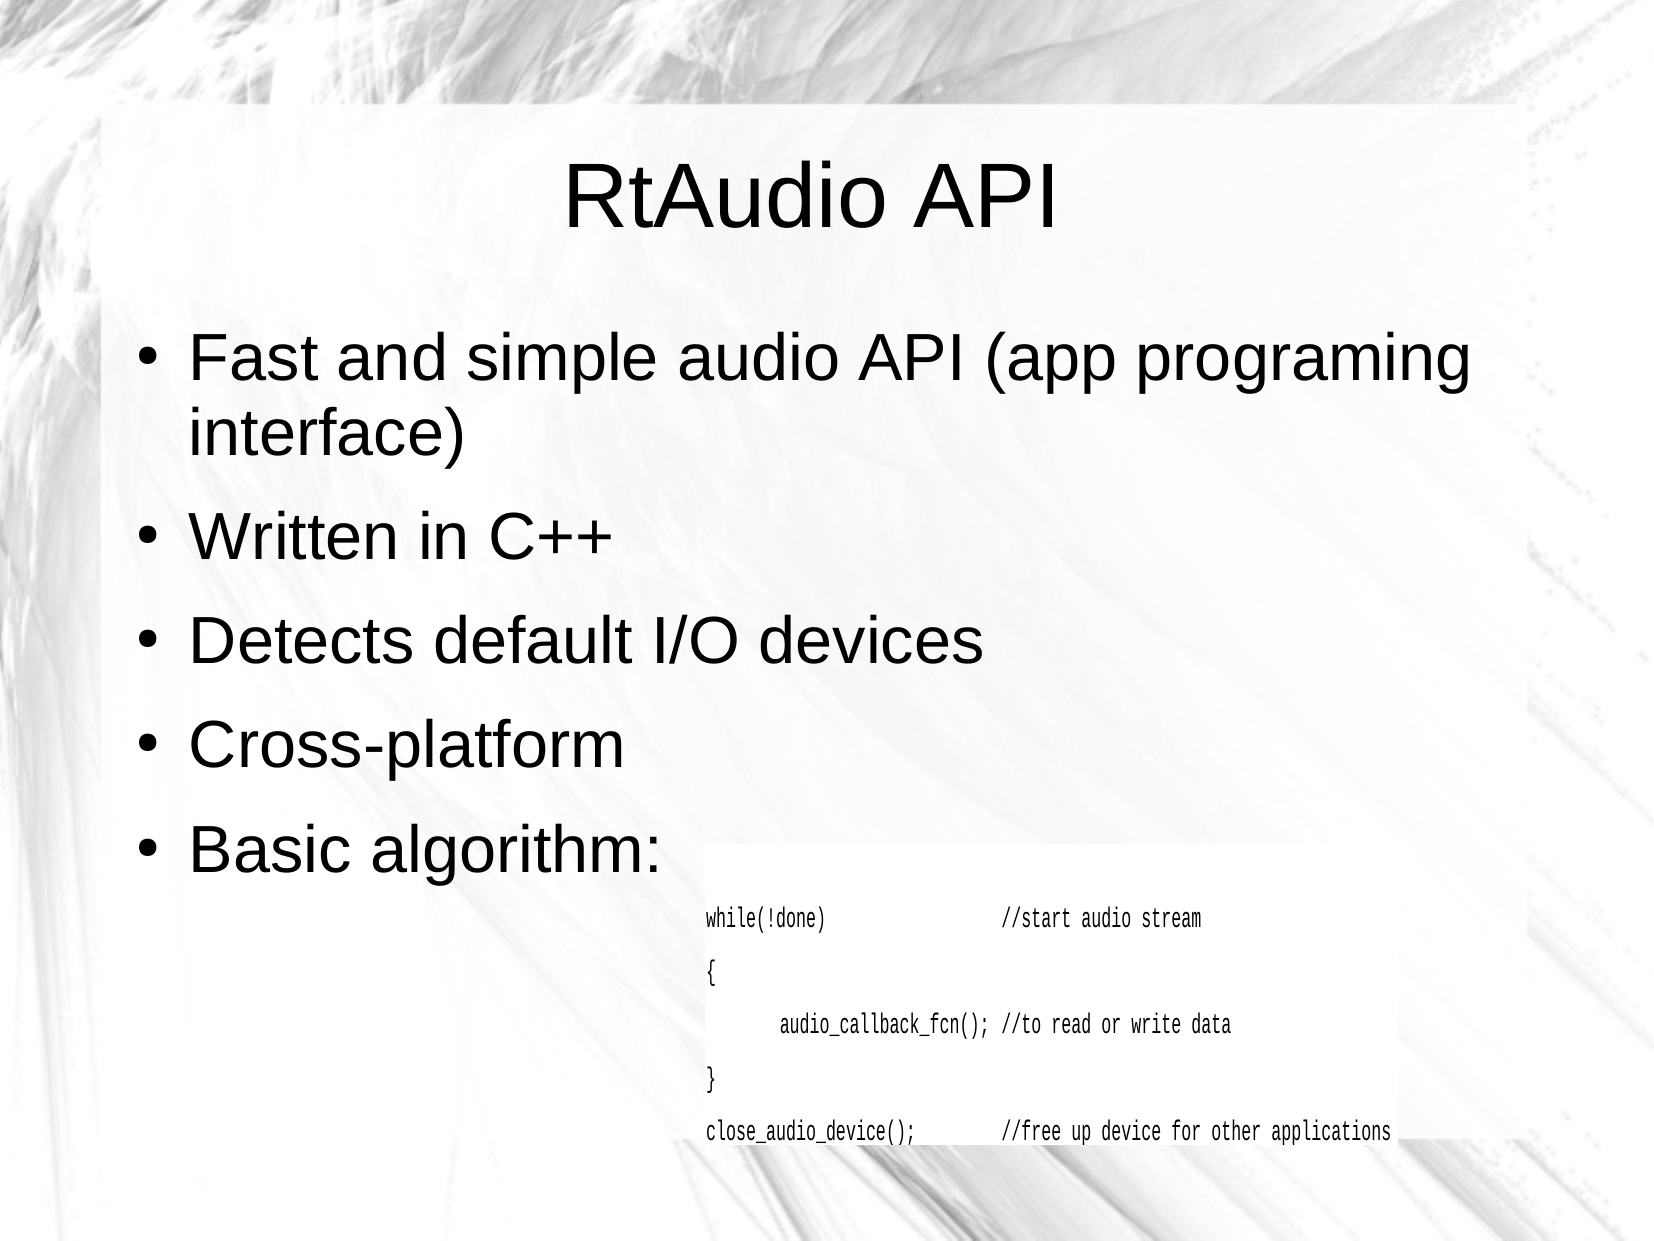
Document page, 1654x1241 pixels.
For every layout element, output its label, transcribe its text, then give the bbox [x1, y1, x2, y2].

chart [614, 844, 1619, 1145]
picture [0, 0, 1654, 1241]
list Fast and simple audio API (app programing interface) Written in C++ Detects default I/O devices Cross-platform Basic algorithm: [118, 319, 1571, 1124]
title RtAudio API [118, 119, 1506, 273]
